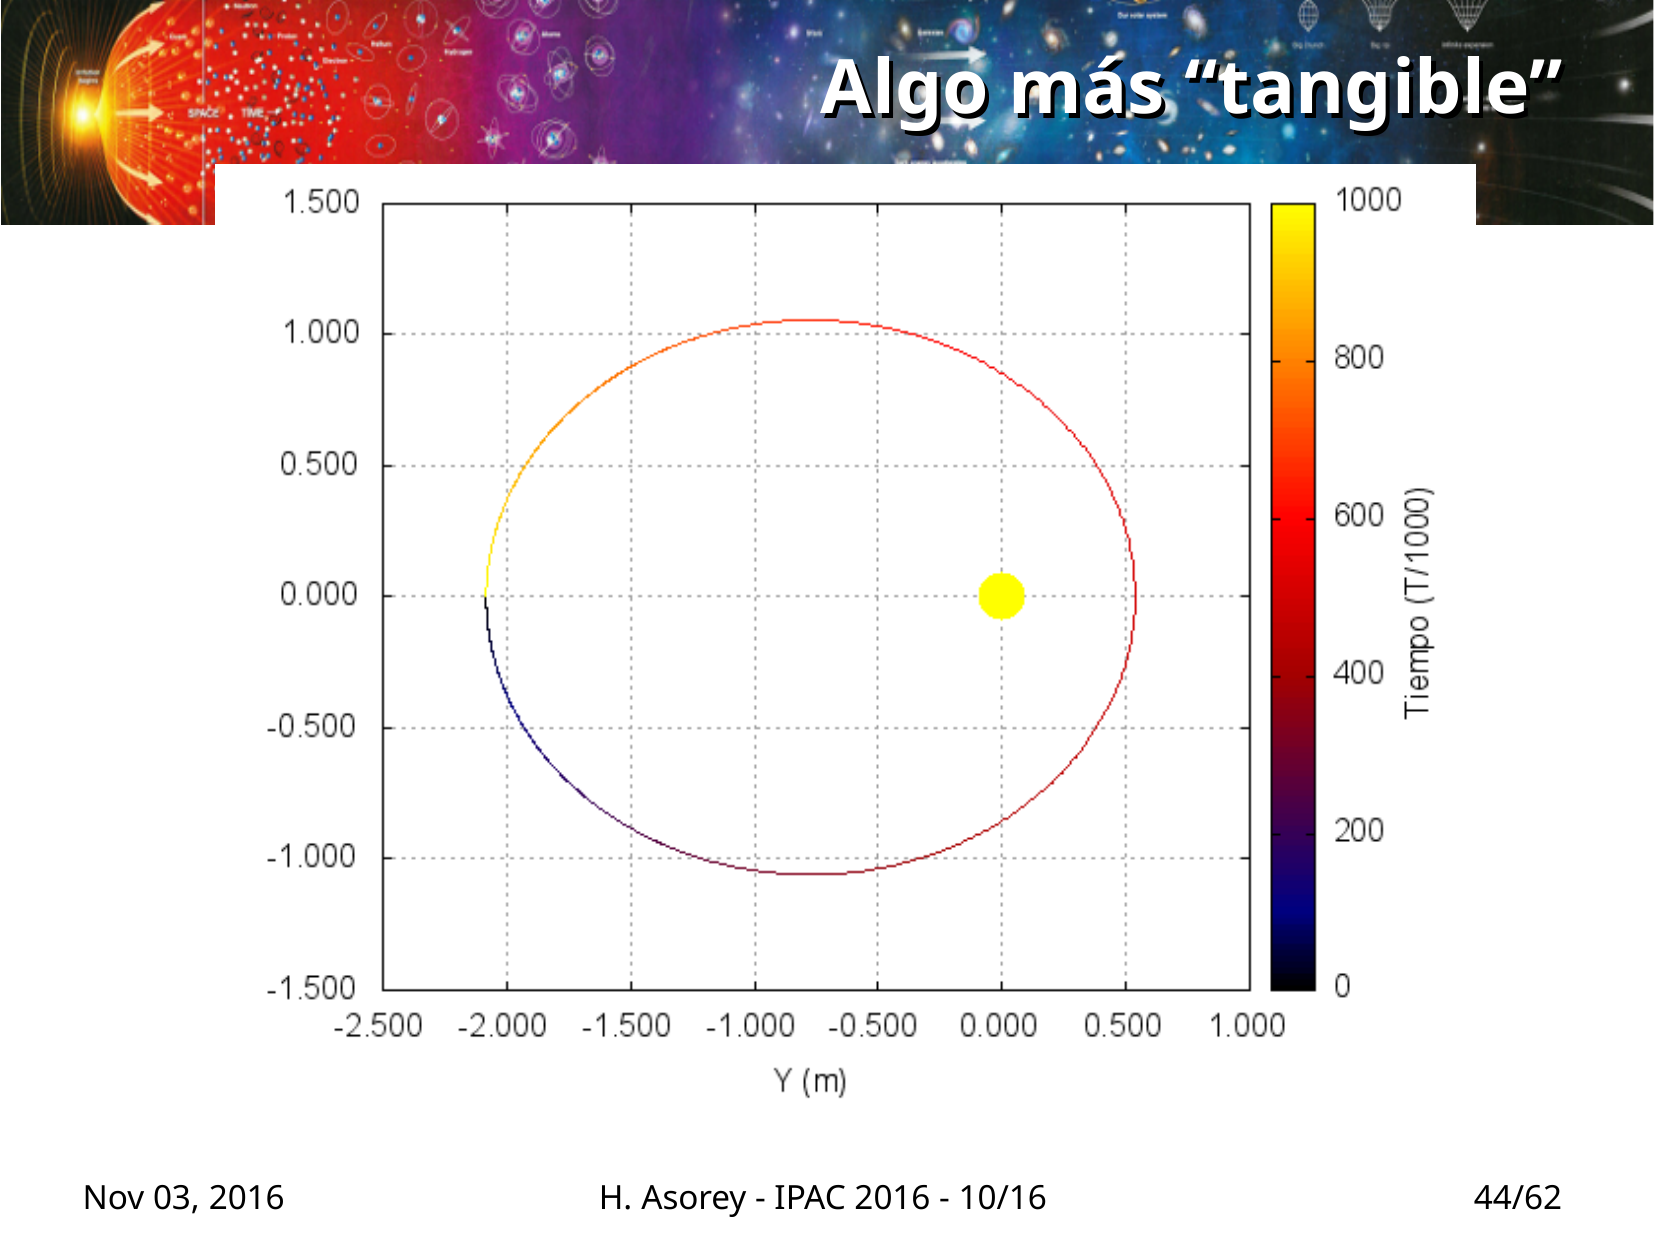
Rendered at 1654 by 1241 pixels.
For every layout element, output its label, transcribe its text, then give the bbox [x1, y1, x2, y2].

picture [1, 0, 1654, 1111]
title Algo más “tangible” [75, 19, 1564, 151]
